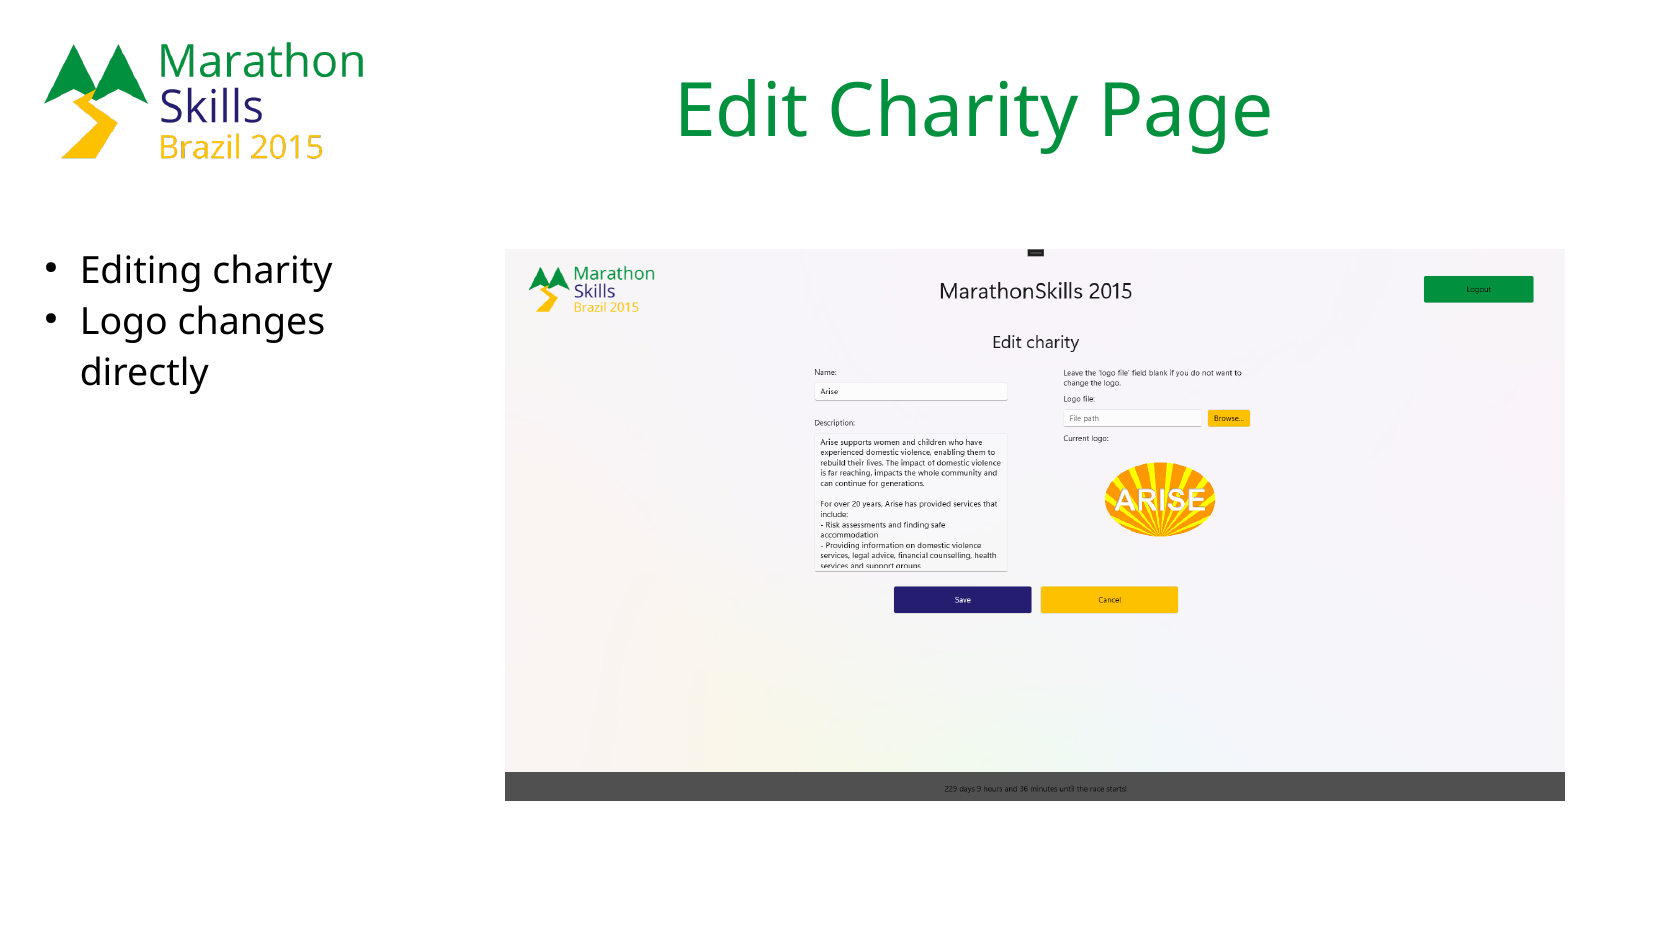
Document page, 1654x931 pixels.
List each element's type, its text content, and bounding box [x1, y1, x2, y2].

title Edit Charity Page [413, 29, 1536, 185]
picture [505, 249, 1565, 801]
picture [29, 29, 384, 173]
text_box Editing charity Logo changes directly [29, 236, 443, 827]
